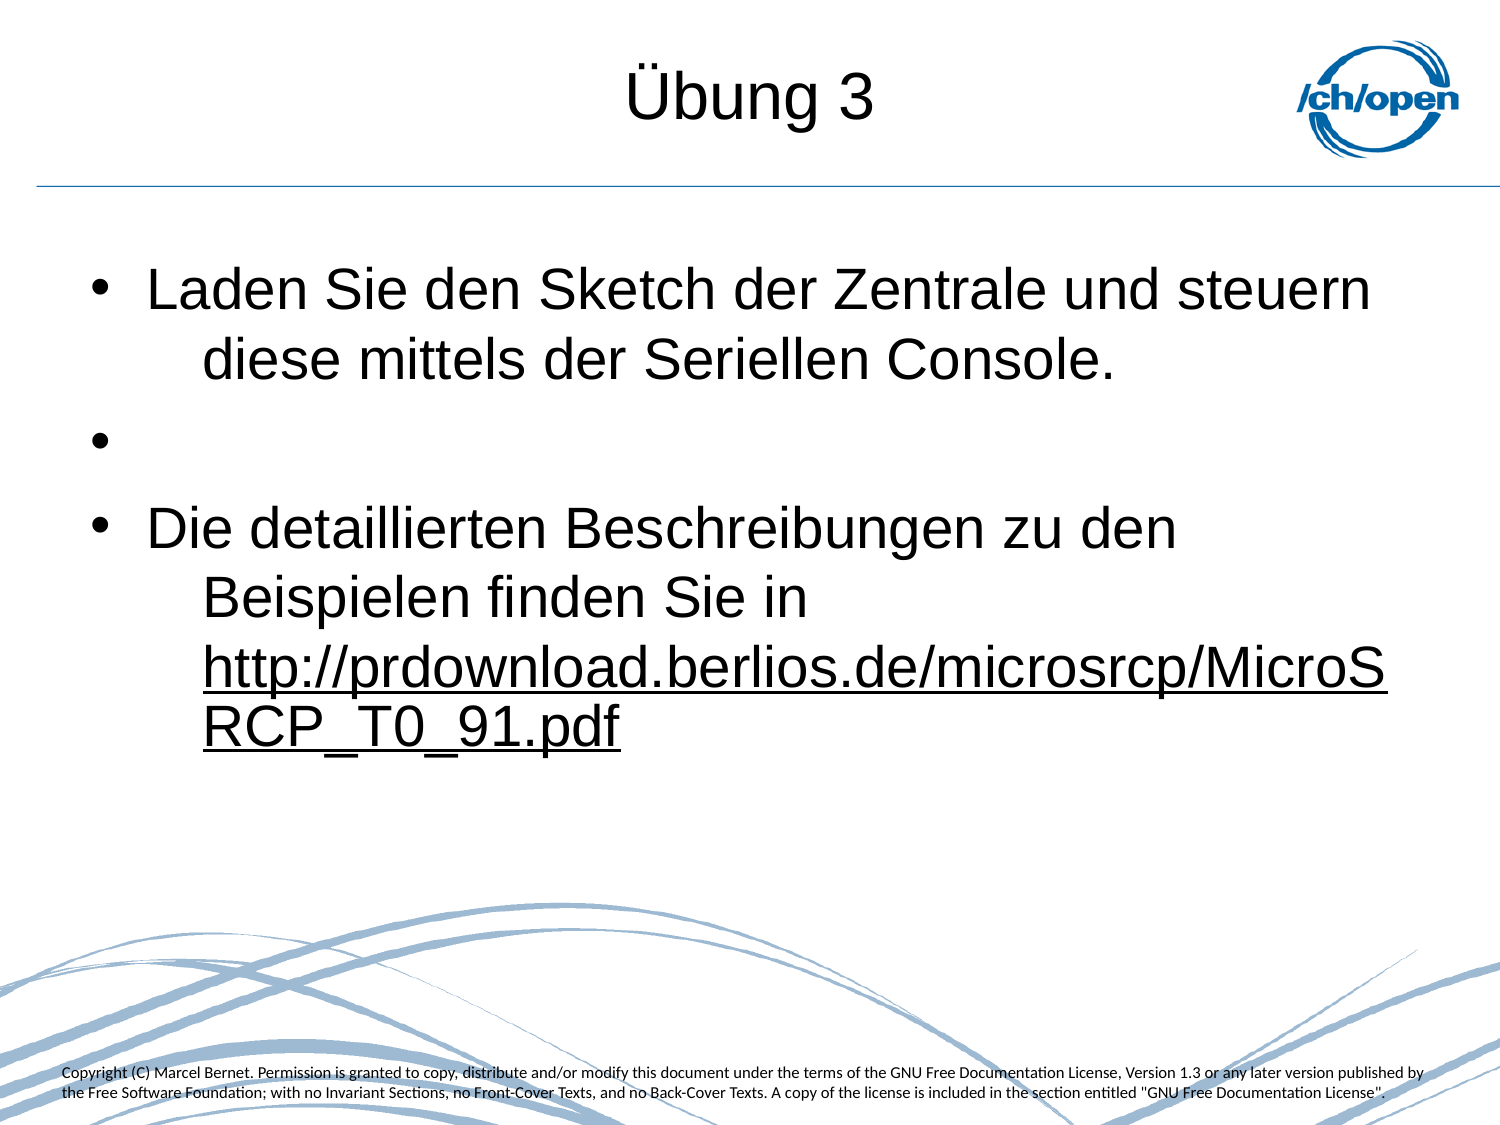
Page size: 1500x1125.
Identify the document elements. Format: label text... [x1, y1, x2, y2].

title Übung 3 [75, 45, 1426, 165]
list Laden Sie den Sketch der Zentrale und steuern diese mittels der Seriellen Console. Die detaillierten Beschreibungen zu den Beispielen finden Sie in http://prdownload.berlios.de/microsrcp/MicroSRCP_T0_91.pdf [75, 243, 1426, 1005]
